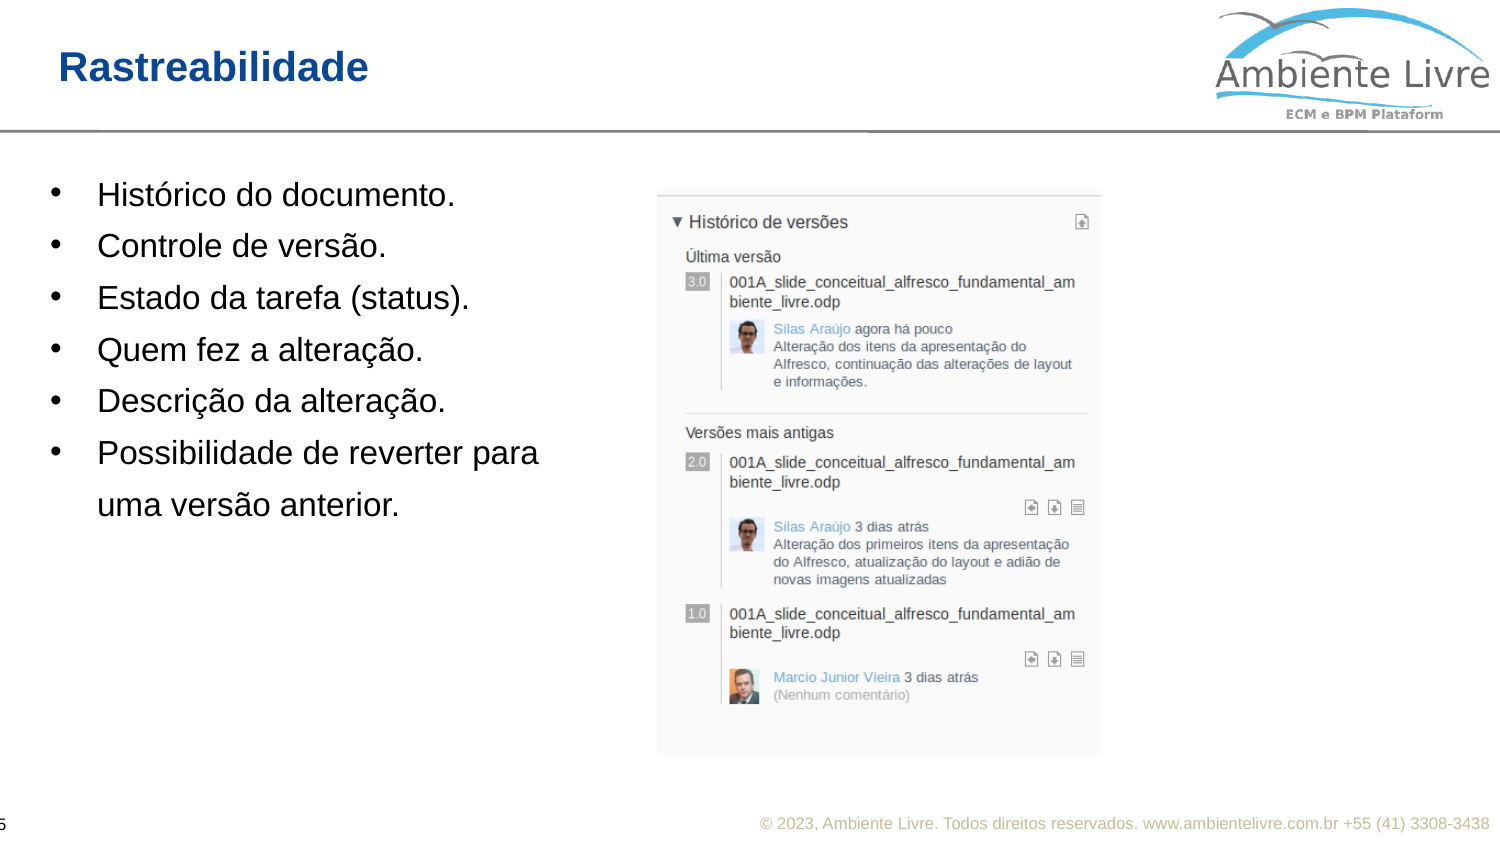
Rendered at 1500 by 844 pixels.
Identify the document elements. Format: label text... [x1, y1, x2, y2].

text_box Histórico do documento. Controle de versão. Estado da tarefa (status). Quem fez a alteração. Descrição da alteração. Possibilidade de reverter para uma versão anterior. [35, 165, 1386, 531]
picture [1215, 8, 1489, 119]
picture [649, 188, 1111, 756]
title Rastreabilidade [43, 8, 1127, 129]
